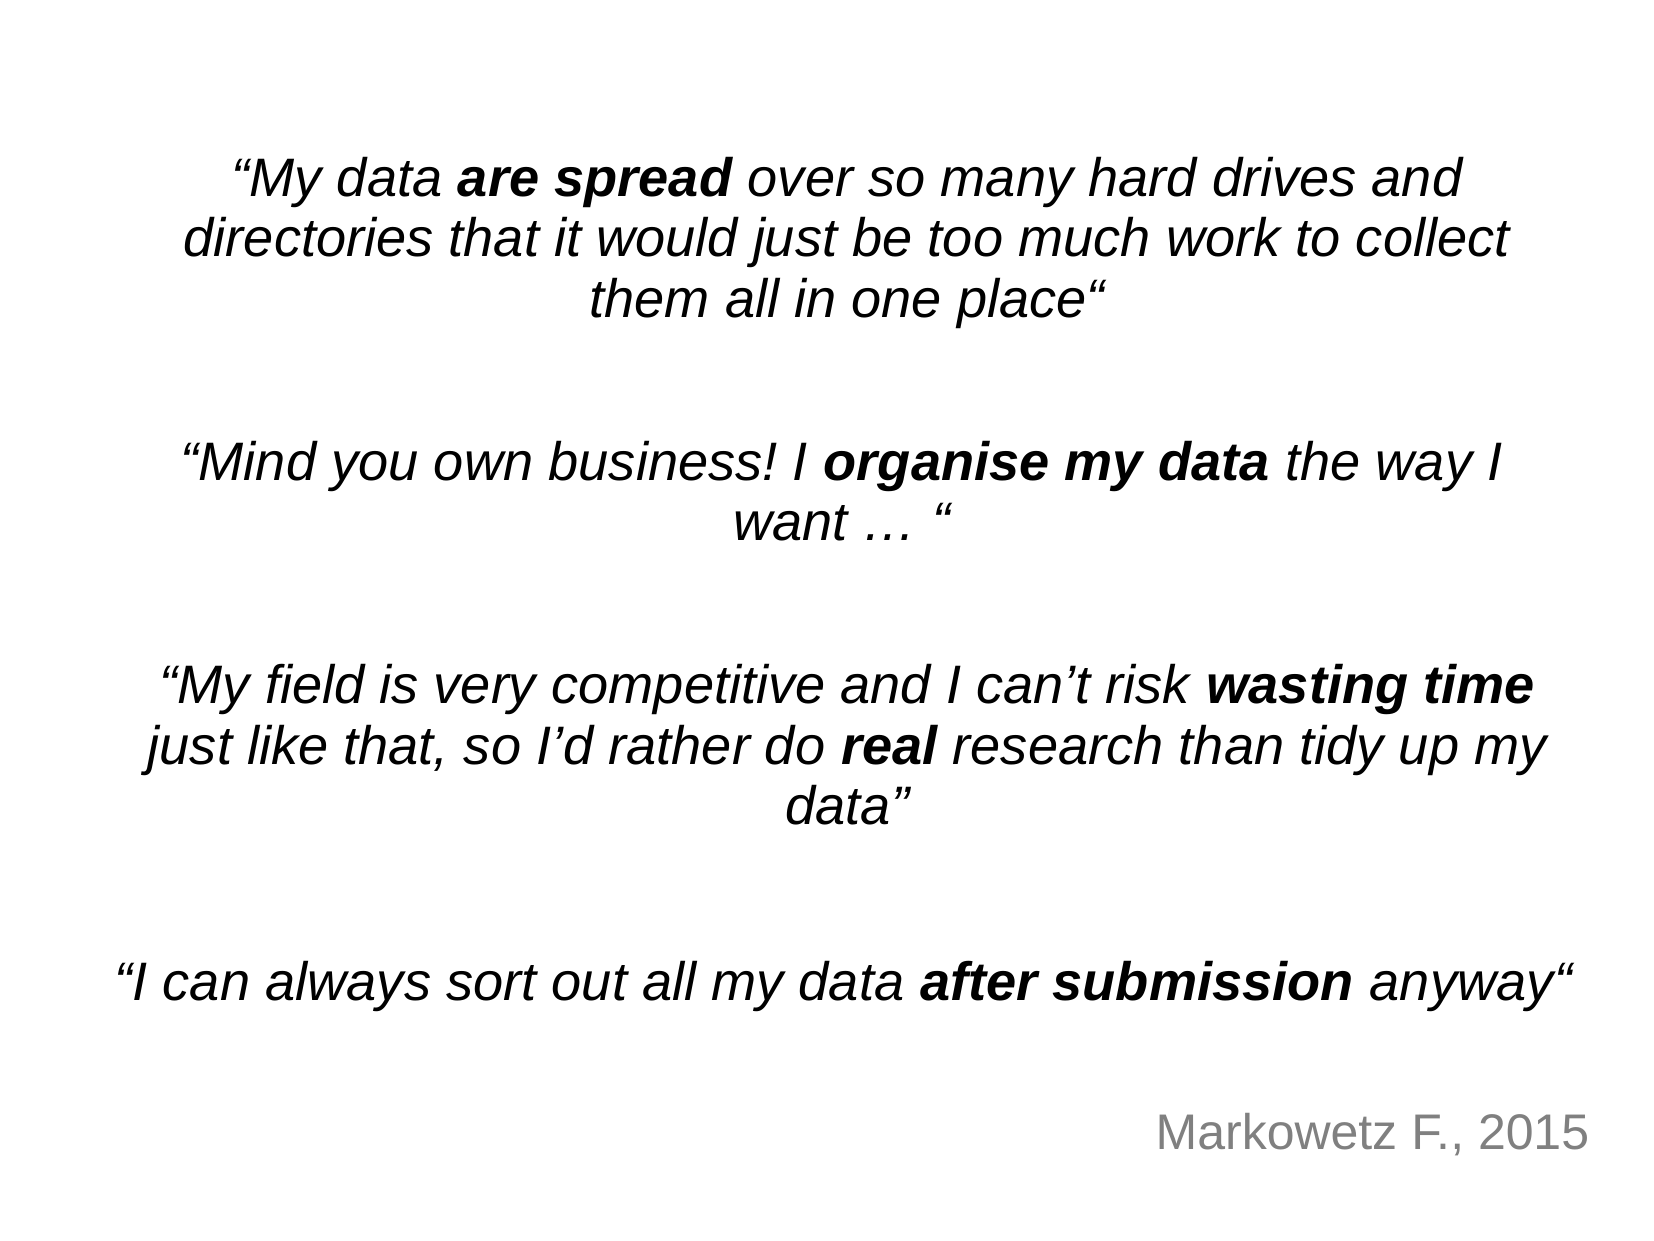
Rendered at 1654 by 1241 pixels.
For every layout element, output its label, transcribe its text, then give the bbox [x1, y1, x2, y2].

text_box “My data are spread over so many hard drives and directories that it would just be too much work to collect them all in one place“ [165, 146, 1531, 329]
title Markowetz F., 2015 [1140, 1076, 1606, 1189]
text_box “My field is very competitive and I can’t risk wasting time just like that, so I’d rather do real research than tidy up my data” [120, 654, 1576, 837]
text_box “I can always sort out all my data after submission anyway“ [108, 921, 1579, 1043]
text_box “Mind you own business! I organise my data the way I want … “ [136, 431, 1547, 553]
